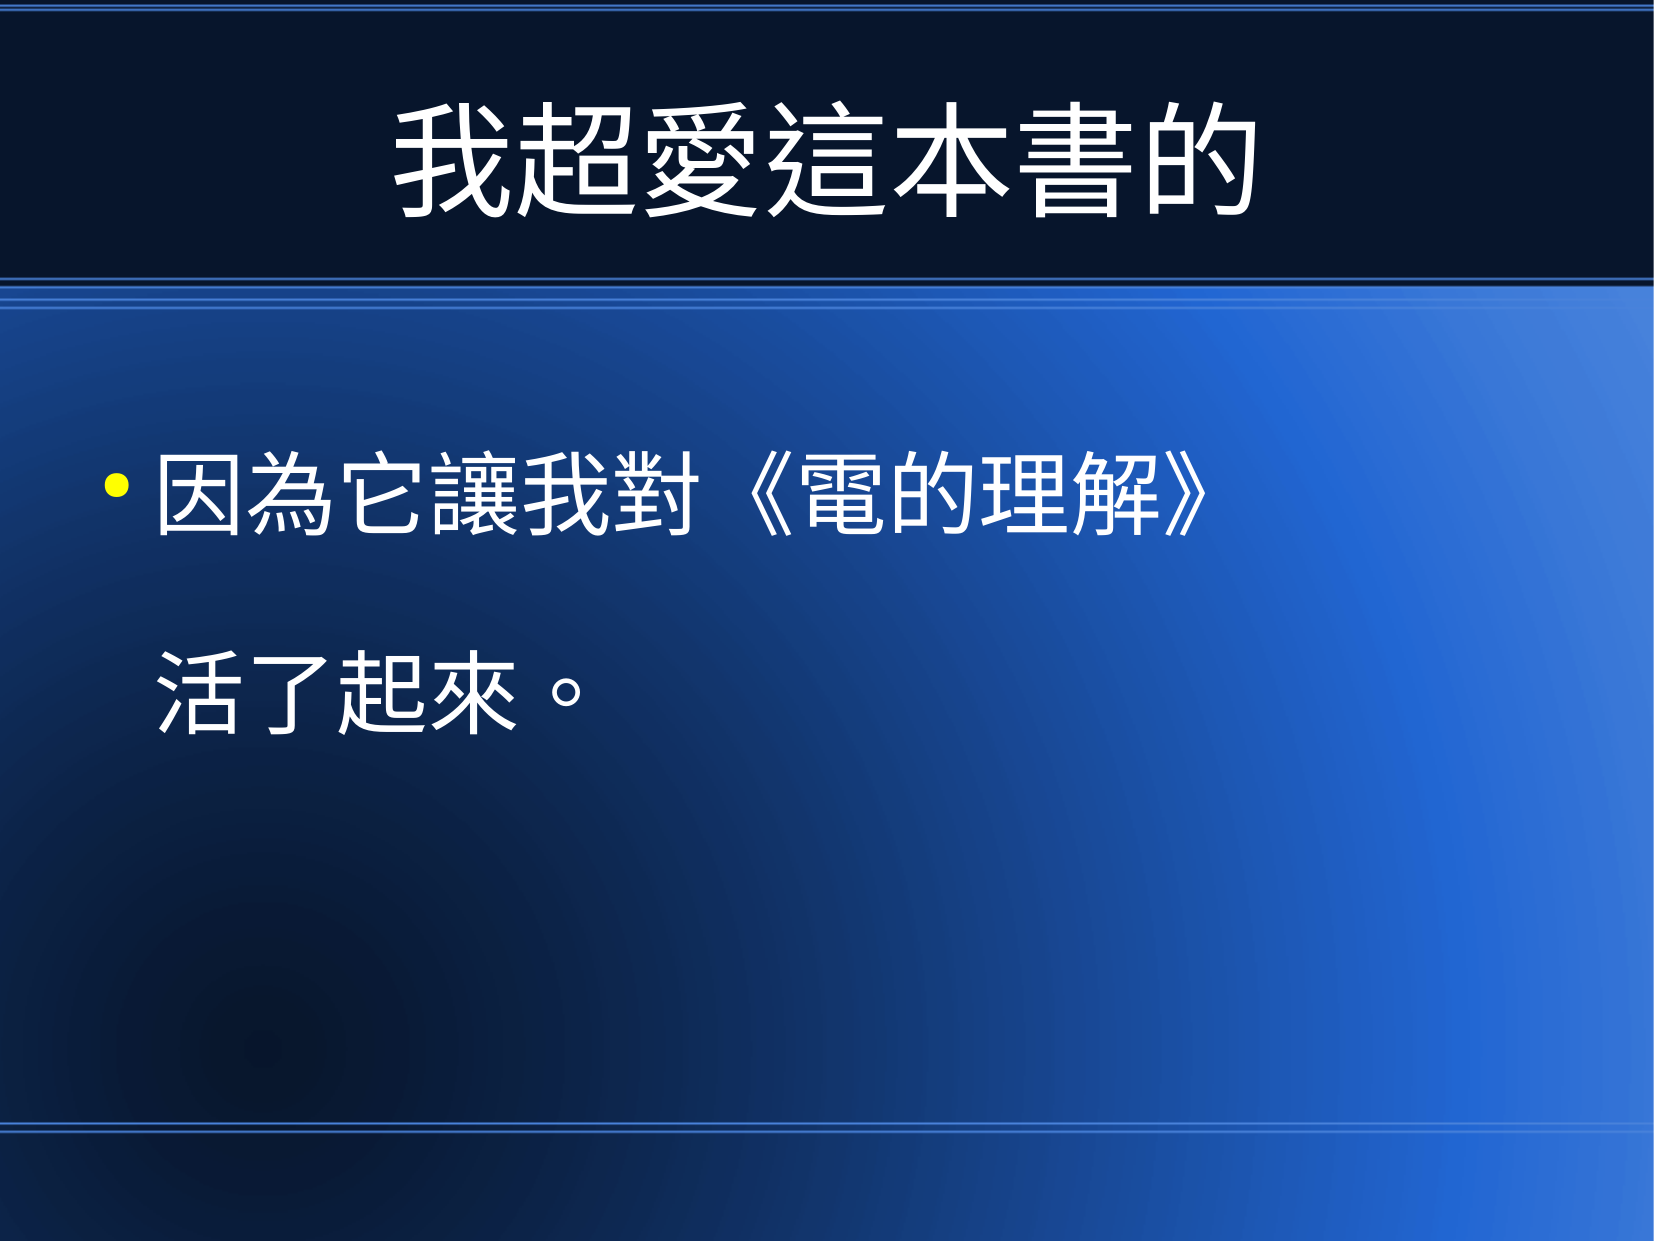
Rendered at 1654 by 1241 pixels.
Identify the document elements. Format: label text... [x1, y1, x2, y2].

list 因為它讓我對《電的理解》 活了起來。 [82, 355, 1571, 1241]
picture [0, 0, 1654, 1241]
title 我超愛這本書的 [82, 49, 1571, 257]
